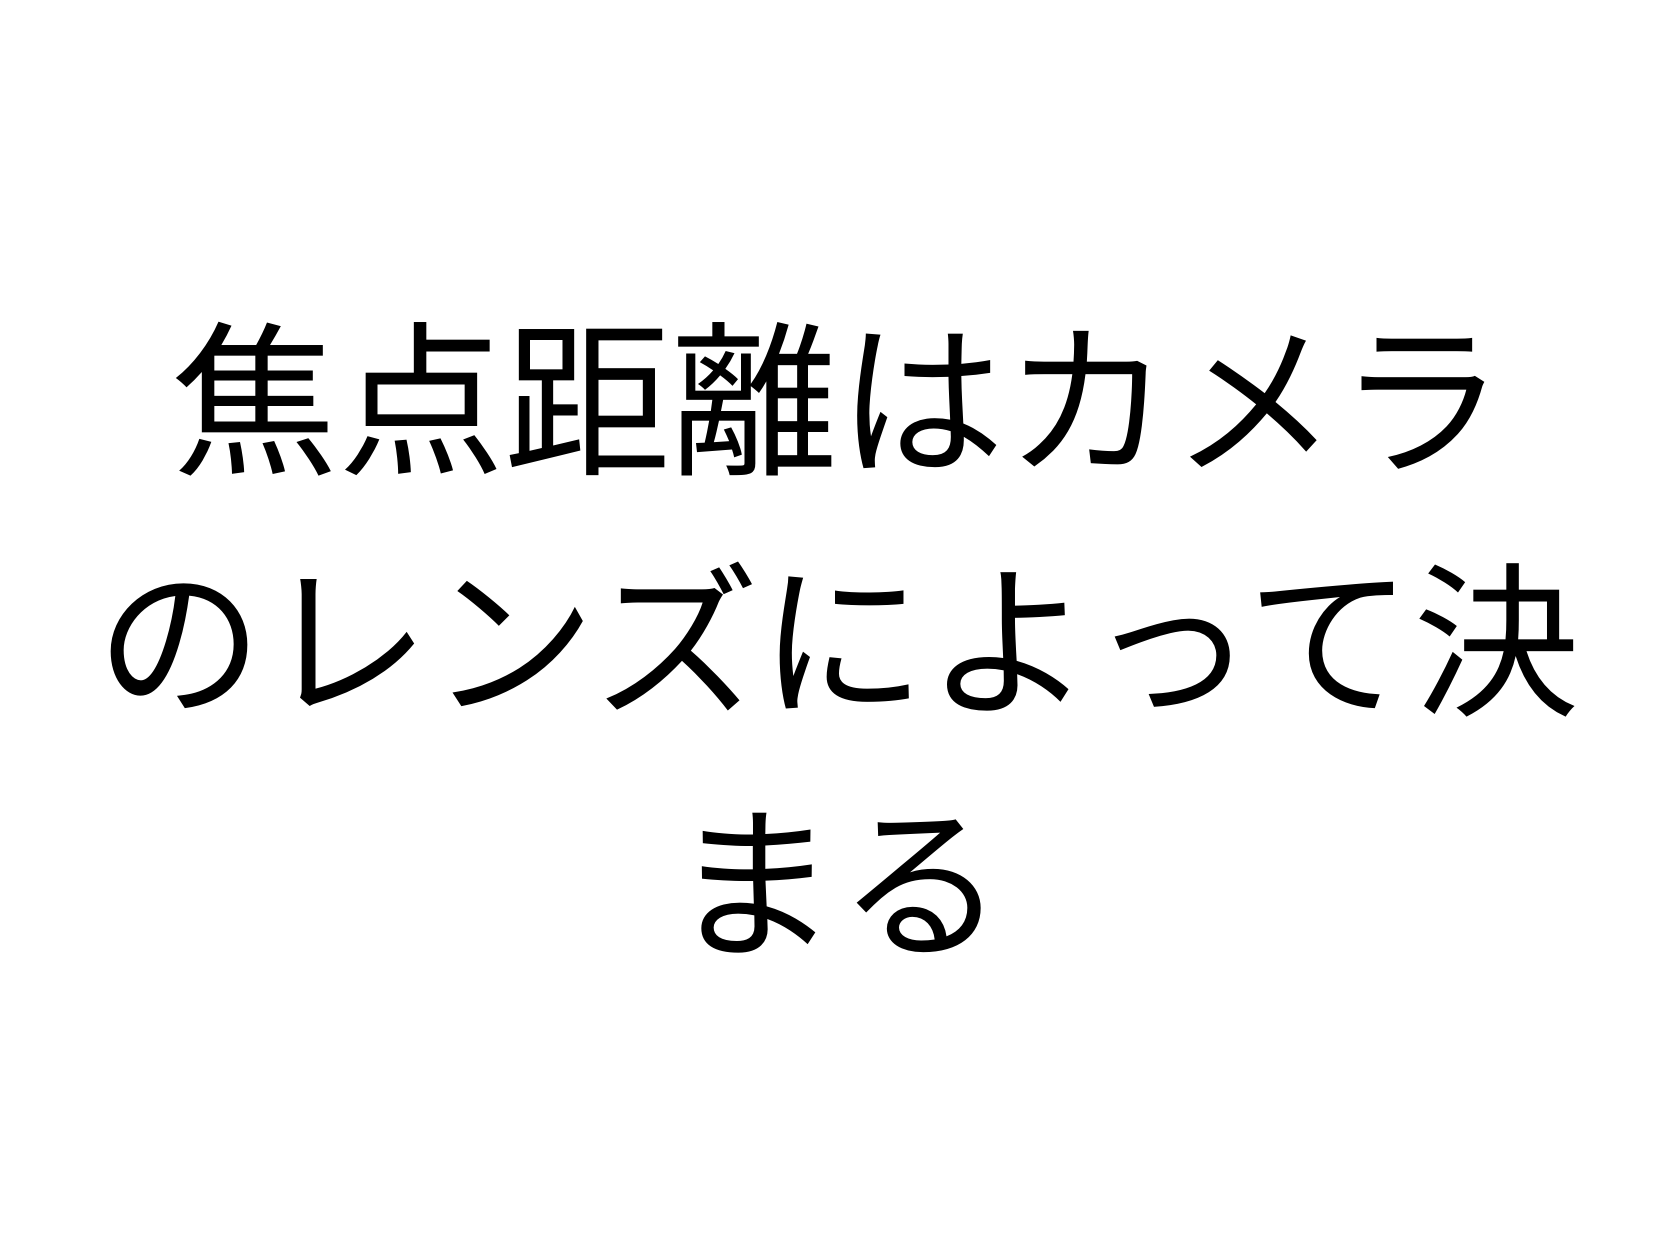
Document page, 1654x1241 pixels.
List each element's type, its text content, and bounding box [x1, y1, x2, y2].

title 焦点距離はカメラのレンズによって決まる [94, 256, 1583, 1007]
